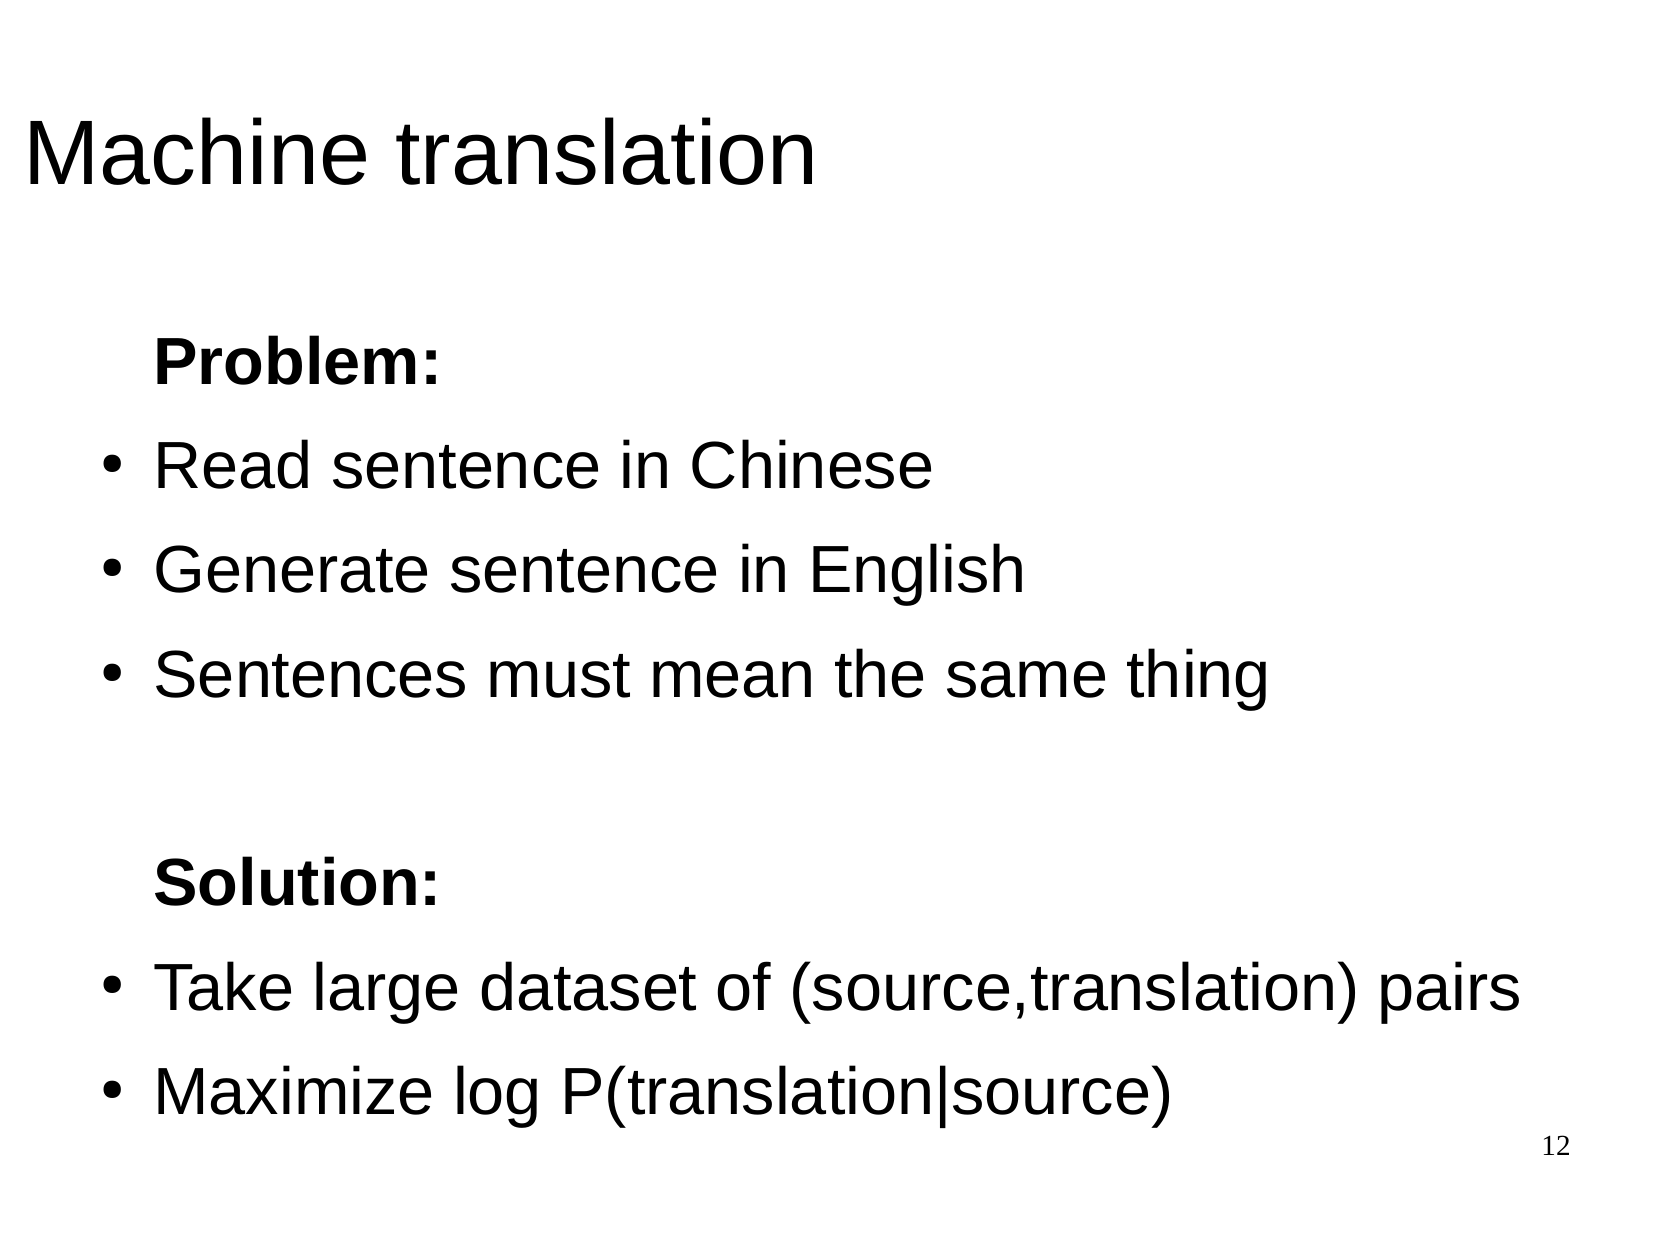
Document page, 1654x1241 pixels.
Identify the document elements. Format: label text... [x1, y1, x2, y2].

title Machine translation [23, 49, 1512, 257]
list Problem: Read sentence in Chinese Generate sentence in English Sentences must mean the same thing Solution: Take large dataset of (source,translation) pairs Maximize log P(translation|source) [82, 323, 1654, 1241]
